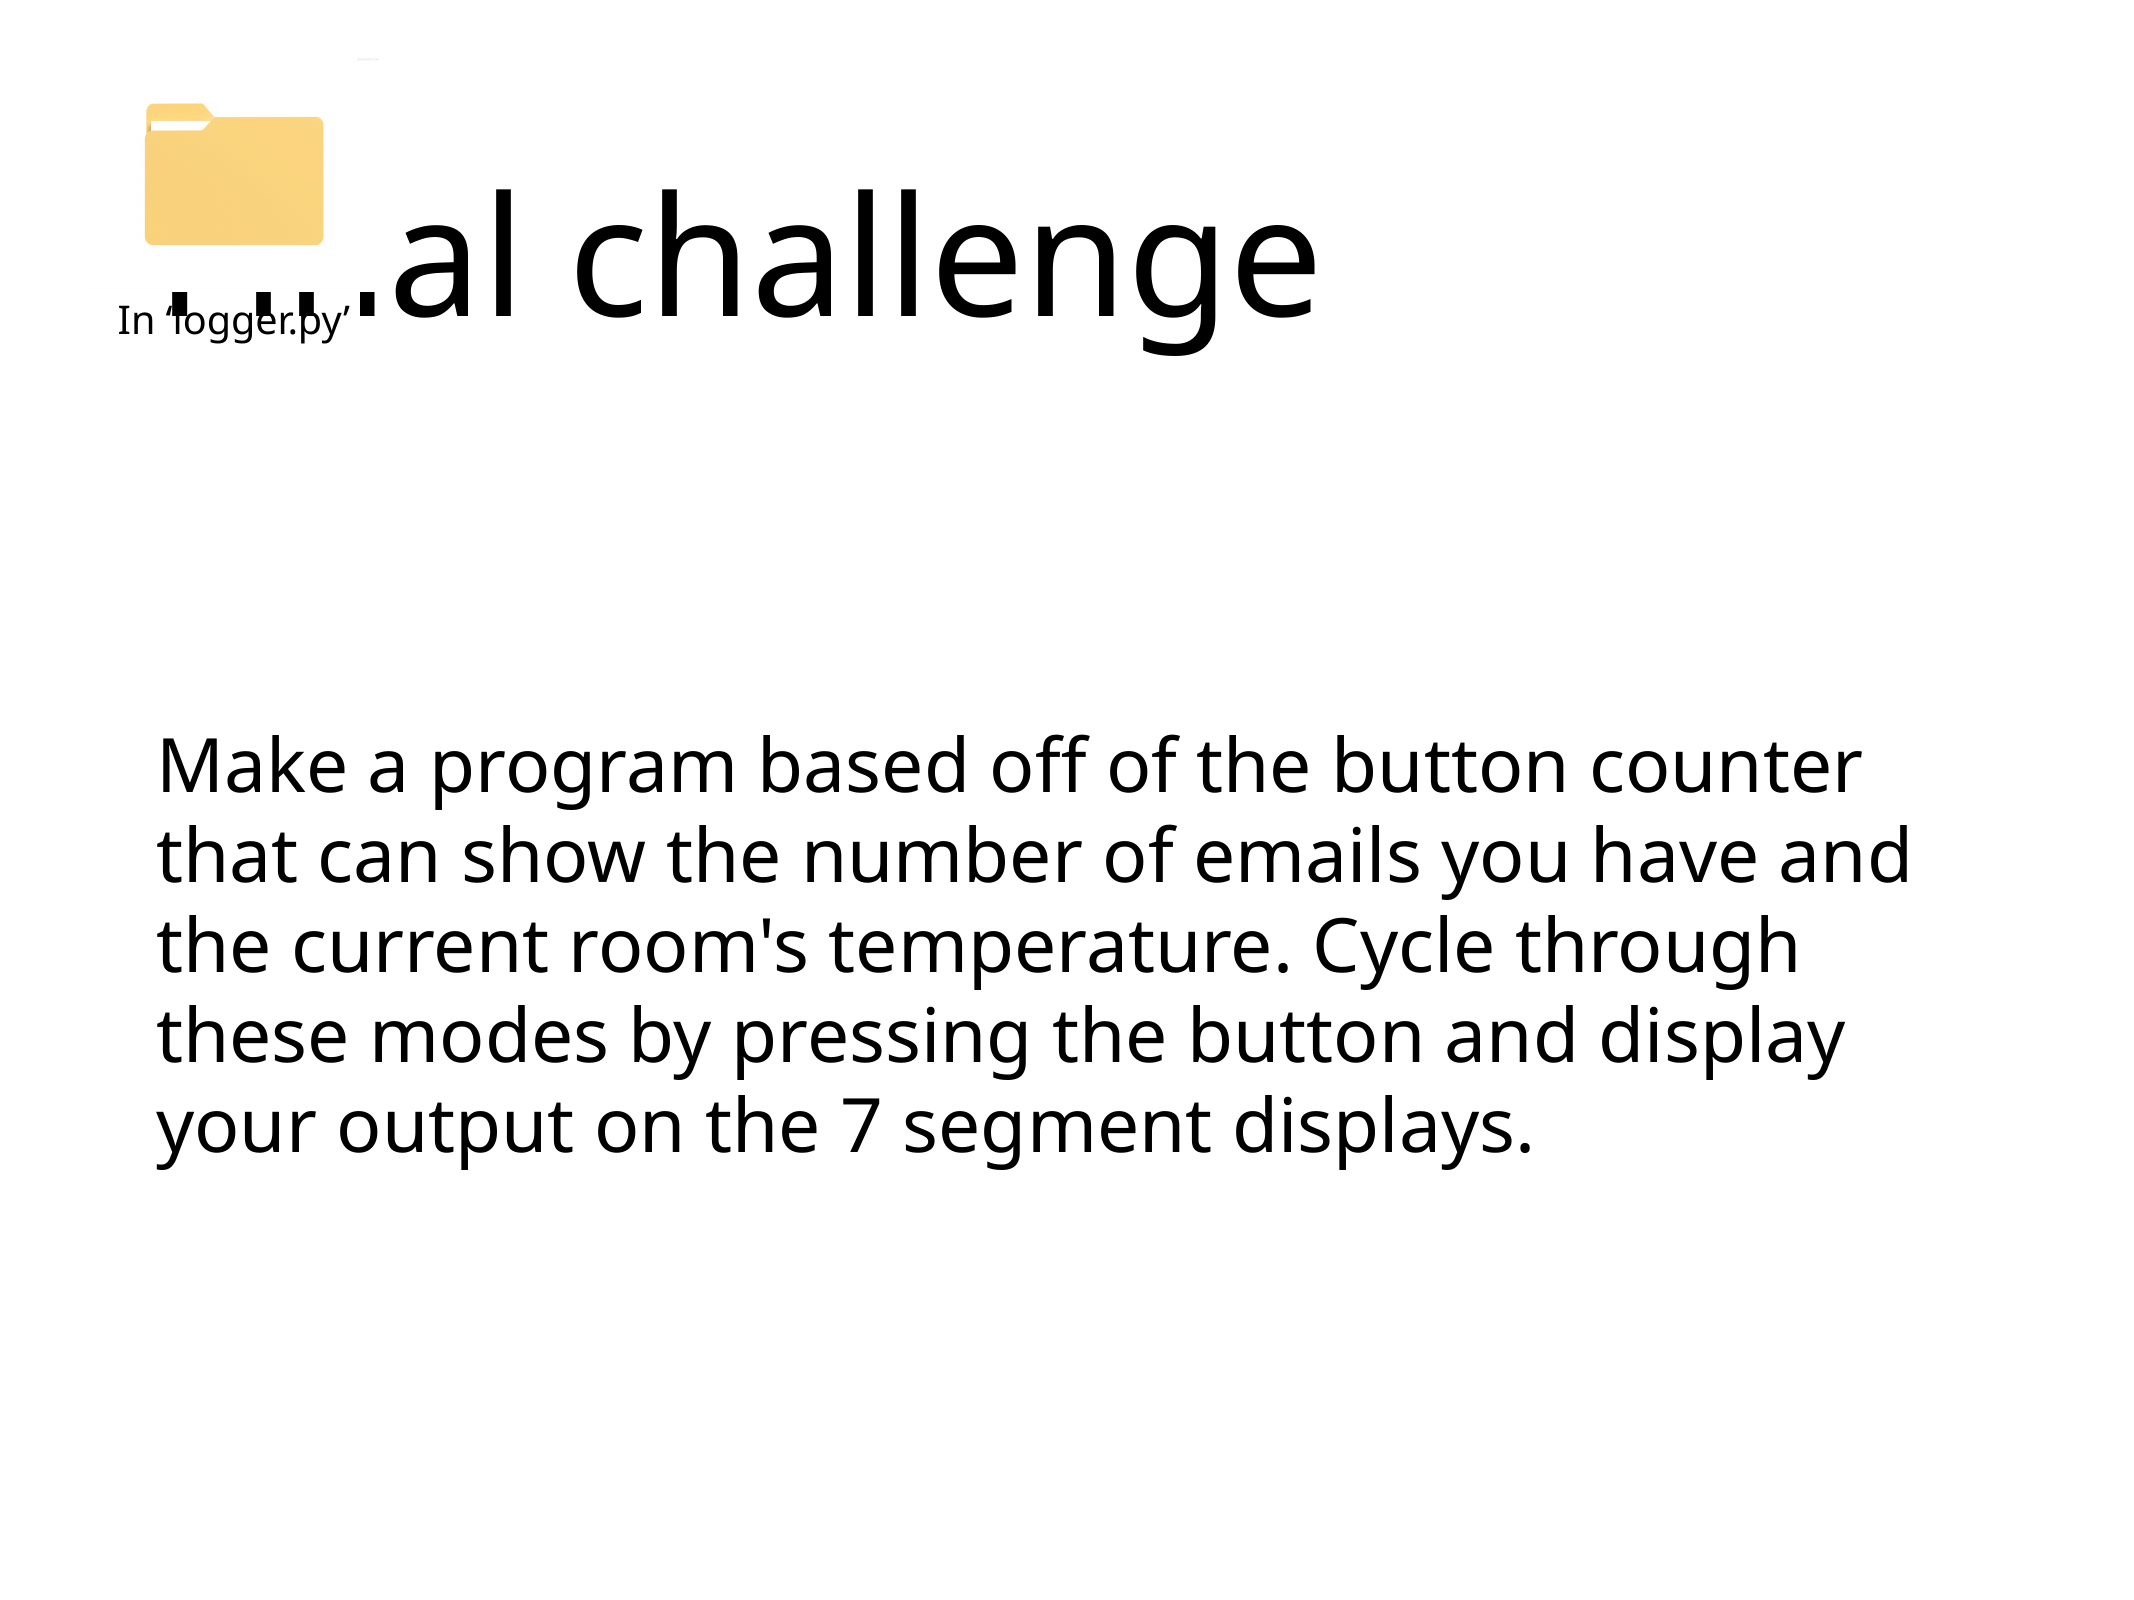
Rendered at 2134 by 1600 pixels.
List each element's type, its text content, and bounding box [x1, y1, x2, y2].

title Final challenge [156, 72, 1978, 427]
list Make a program based off of the button counter that can show the number of emails you have and the current room's temperature. Cycle through these modes by pressing the button and display your output on the 7 segment displays. [156, 427, 1978, 1459]
picture [86, 55, 382, 292]
text_box In ‘logger.py’ [109, 286, 360, 351]
